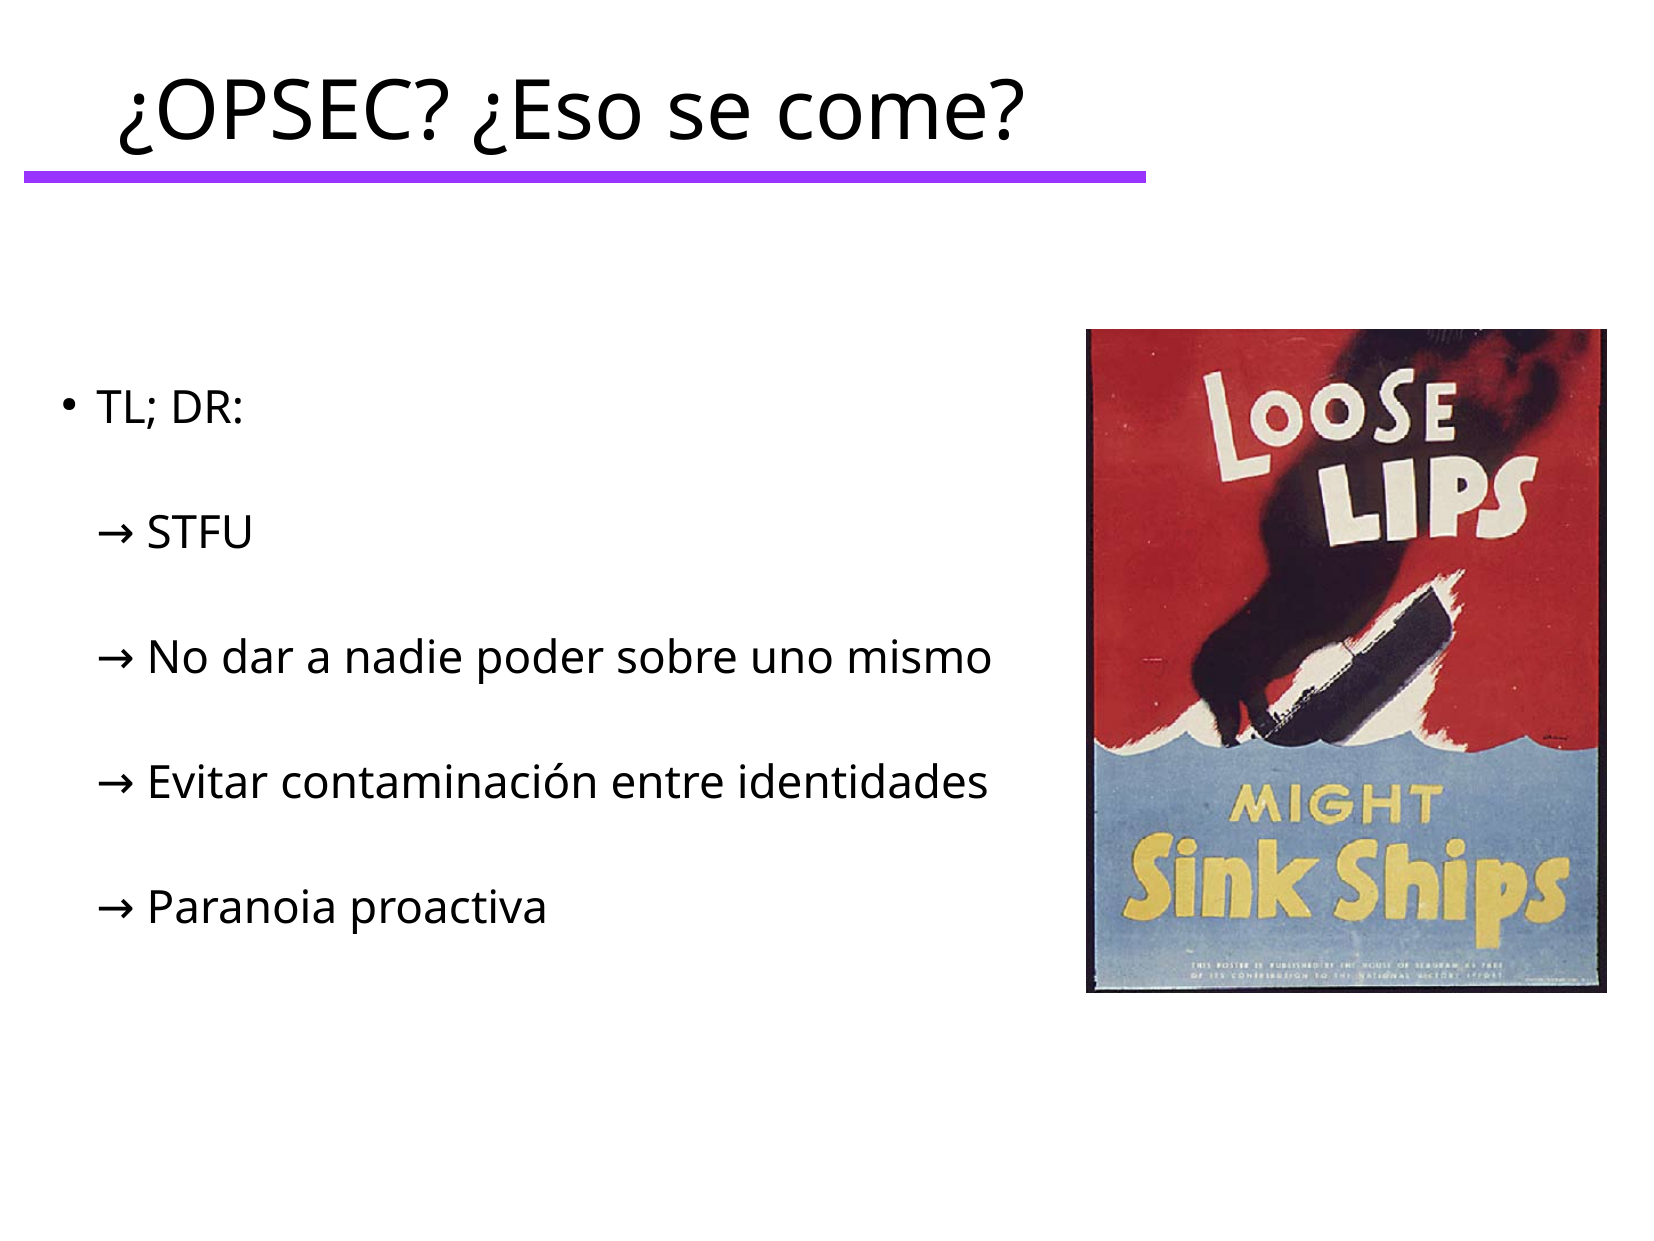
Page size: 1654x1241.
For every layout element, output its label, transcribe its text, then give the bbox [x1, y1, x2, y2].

title ¿OPSEC? ¿Eso se come? [0, 0, 1418, 215]
picture [1086, 329, 1607, 993]
text_box [34, 248, 1619, 924]
text_box TL; DR: → STFU → No dar a nadie poder sobre uno mismo → Evitar contaminación entre identidades → Paranoia proactiva [46, 304, 1630, 981]
